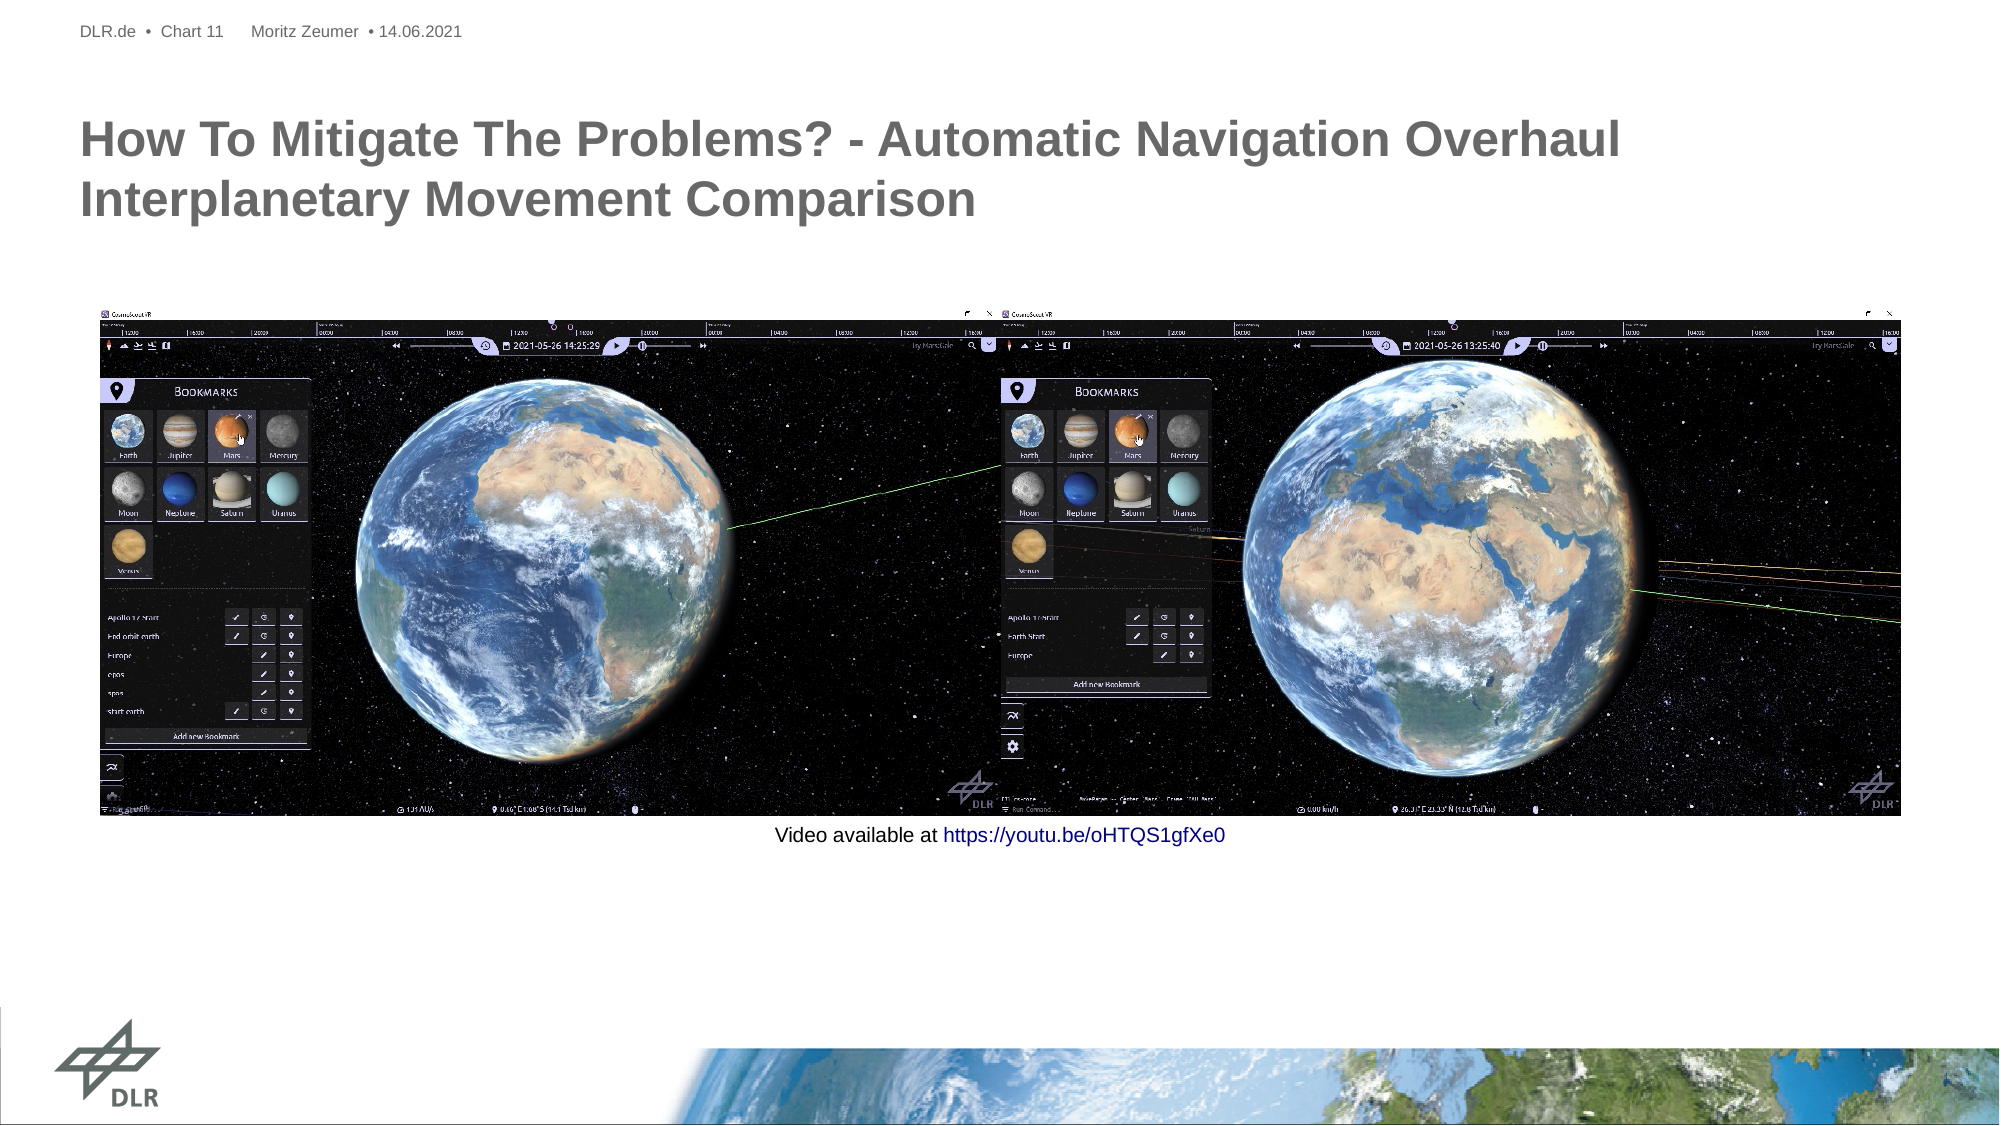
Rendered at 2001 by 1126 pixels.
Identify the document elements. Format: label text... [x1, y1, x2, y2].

picture [100, 309, 1901, 816]
text_box Moritz Zeumer • 14.06.2021 [251, 20, 1921, 45]
text_box DLR.de • Chart <number> [79, 20, 251, 45]
text_box How To Mitigate The Problems? - Automatic Navigation Overhaul Interplanetary Movement Comparison [79, 106, 1921, 228]
text_box Video available at https://youtu.be/oHTQS1gfXe0 [760, 816, 1241, 855]
